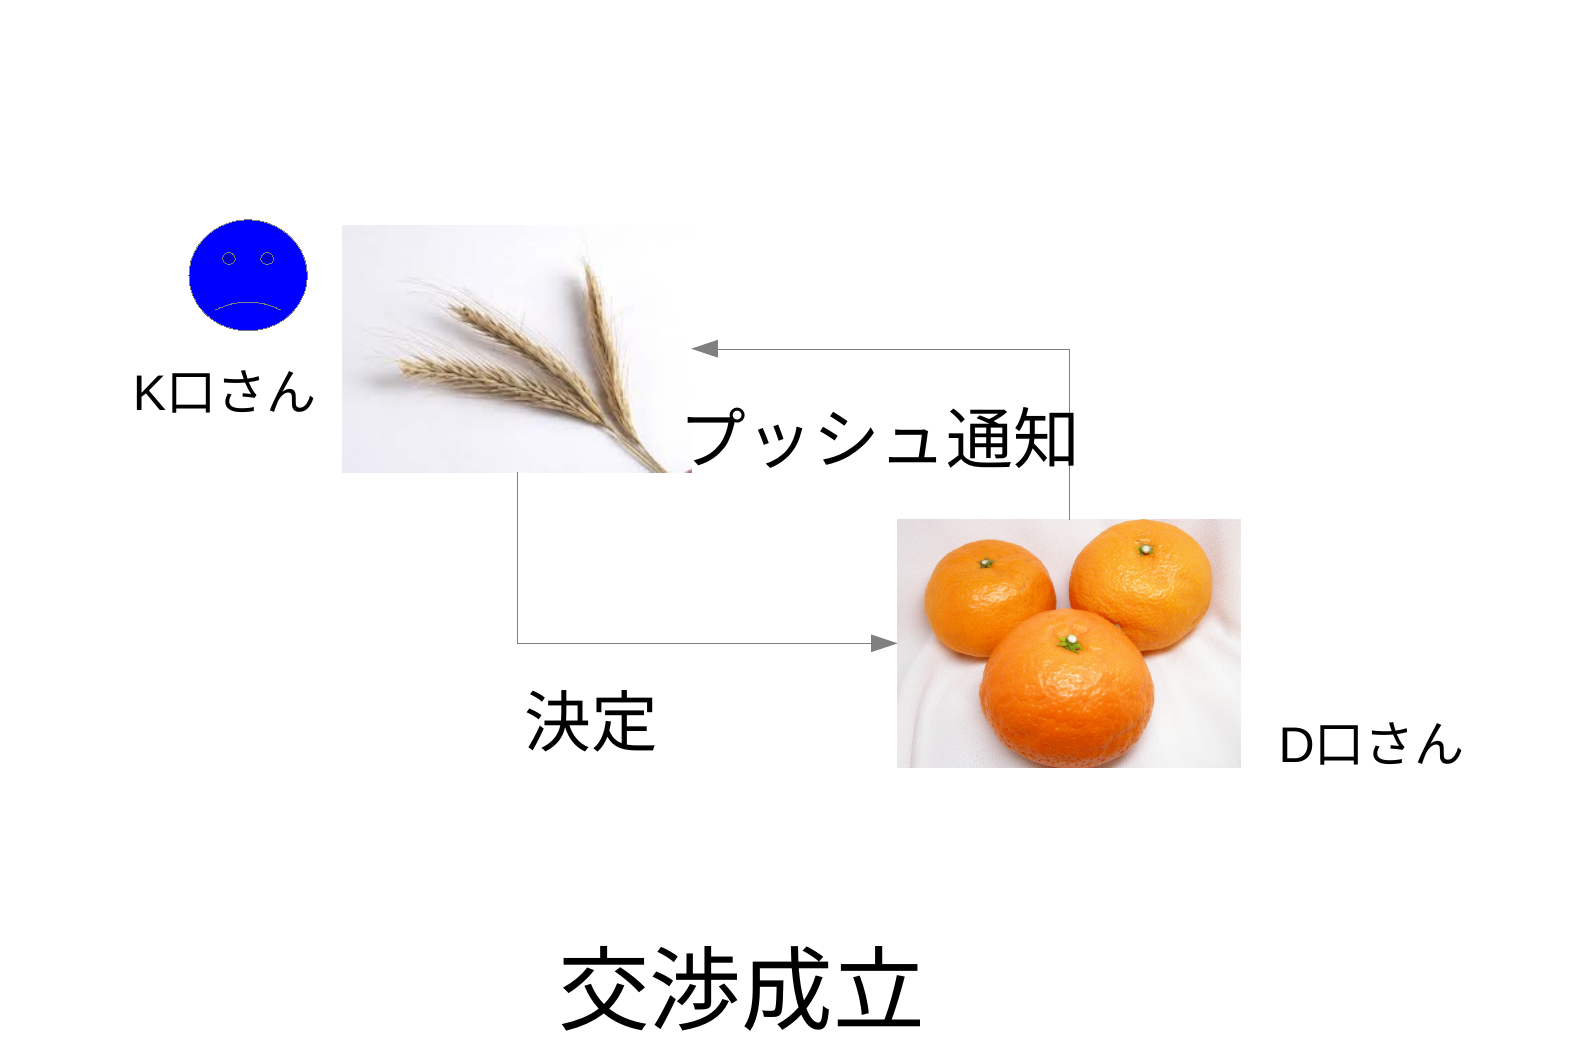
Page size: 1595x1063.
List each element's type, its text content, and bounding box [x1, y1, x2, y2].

picture [897, 519, 1241, 768]
text_box K口さん [118, 344, 355, 416]
text_box [188, 219, 308, 331]
text_box 決定 [509, 661, 709, 768]
picture [342, 225, 692, 473]
text_box 交渉成立 [543, 909, 1134, 1017]
text_box D口さん [1263, 696, 1501, 768]
